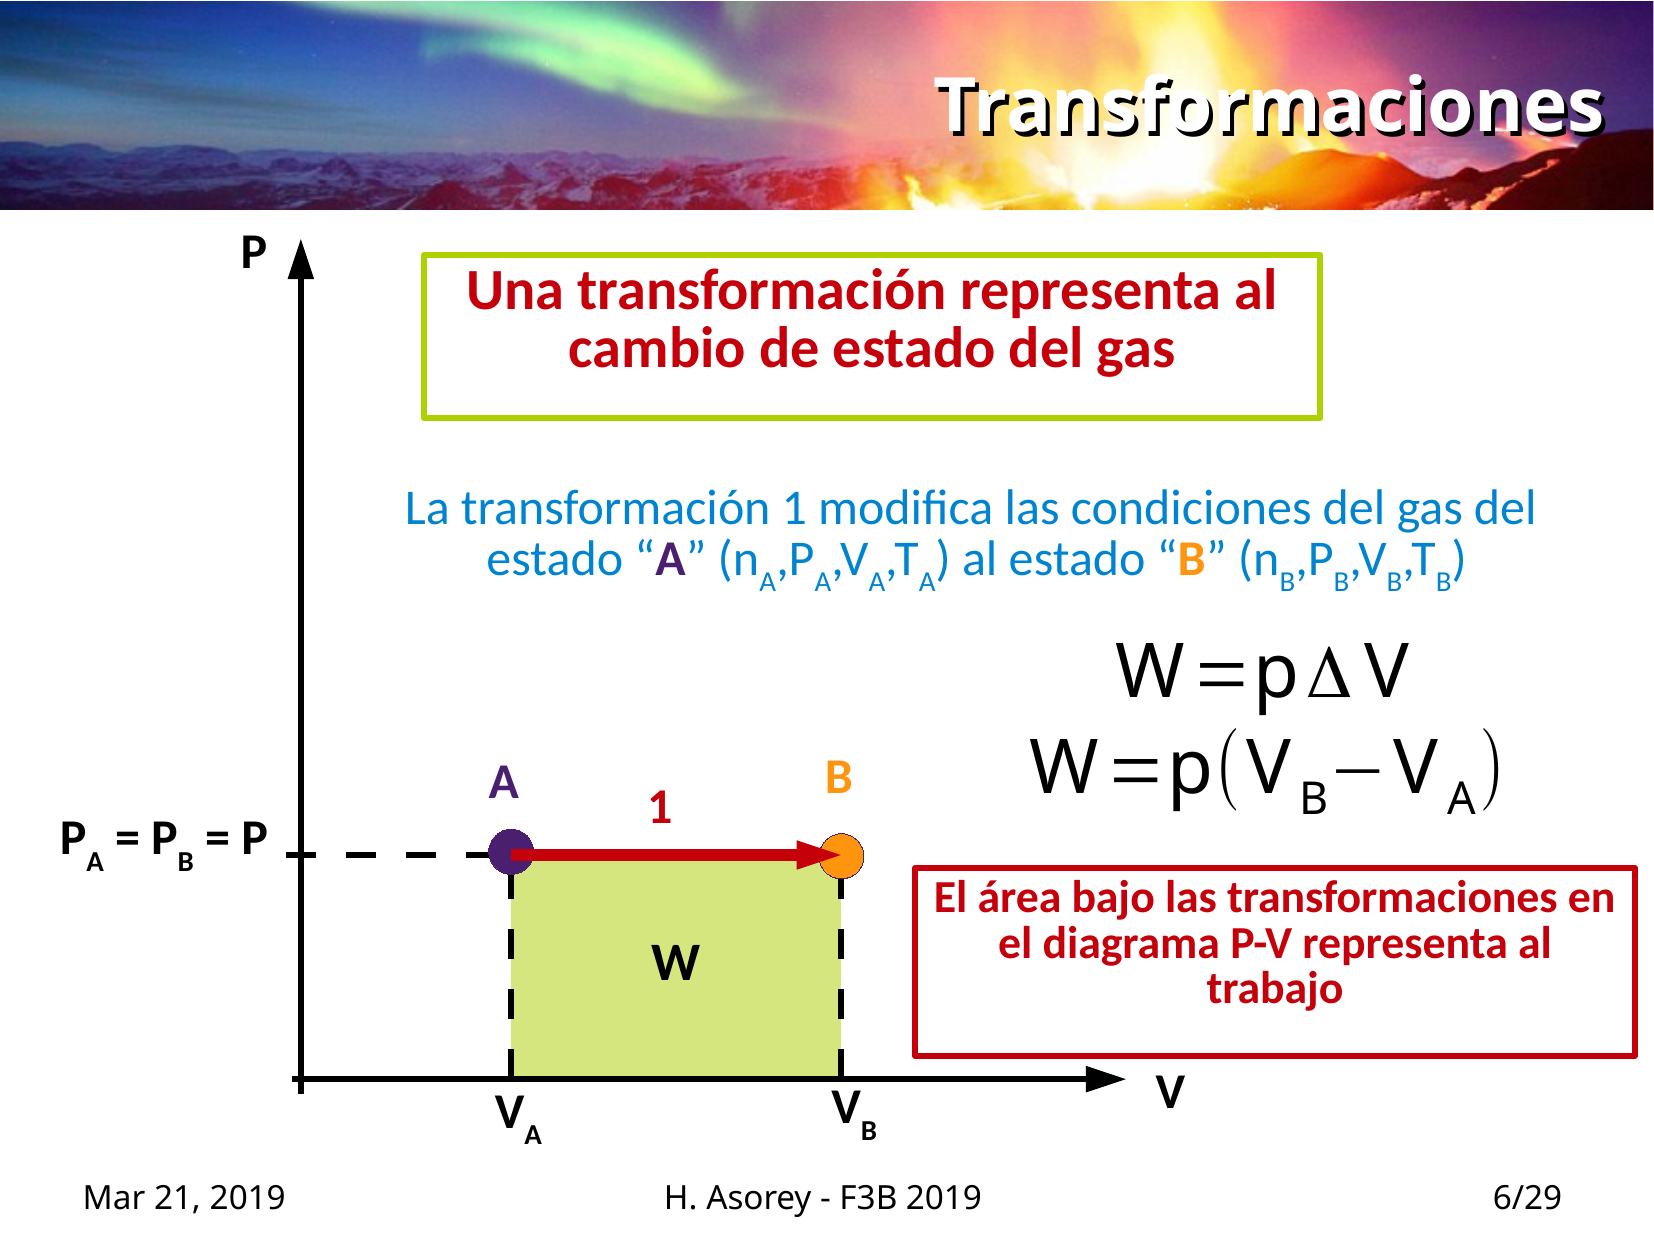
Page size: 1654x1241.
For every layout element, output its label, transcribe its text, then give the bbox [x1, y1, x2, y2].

chart [1020, 624, 1512, 827]
text_box El área bajo las transformaciones en el diagrama P-V representa al trabajo [915, 867, 1636, 1056]
text_box Una transformación representa al cambio de estado del gas [424, 255, 1321, 419]
text_box 1 [632, 779, 688, 856]
text_box B [810, 749, 868, 826]
text_box La transformación 1 modifica las condiciones del gas del estado “A” (nA,PA,VA,TA) al estado “B” (nB,PB,VB,TB) [390, 480, 1569, 628]
title Transformaciones [45, 15, 1606, 191]
text_box [820, 833, 864, 879]
text_box W [510, 861, 841, 1076]
text_box A [473, 753, 534, 830]
picture [0, 1, 1654, 210]
text_box VA [480, 1083, 557, 1171]
text_box V [1140, 1064, 1201, 1141]
text_box VB [816, 1079, 892, 1166]
text_box P [225, 224, 282, 301]
text_box PA = PB = P [45, 810, 283, 897]
text_box [488, 829, 534, 875]
